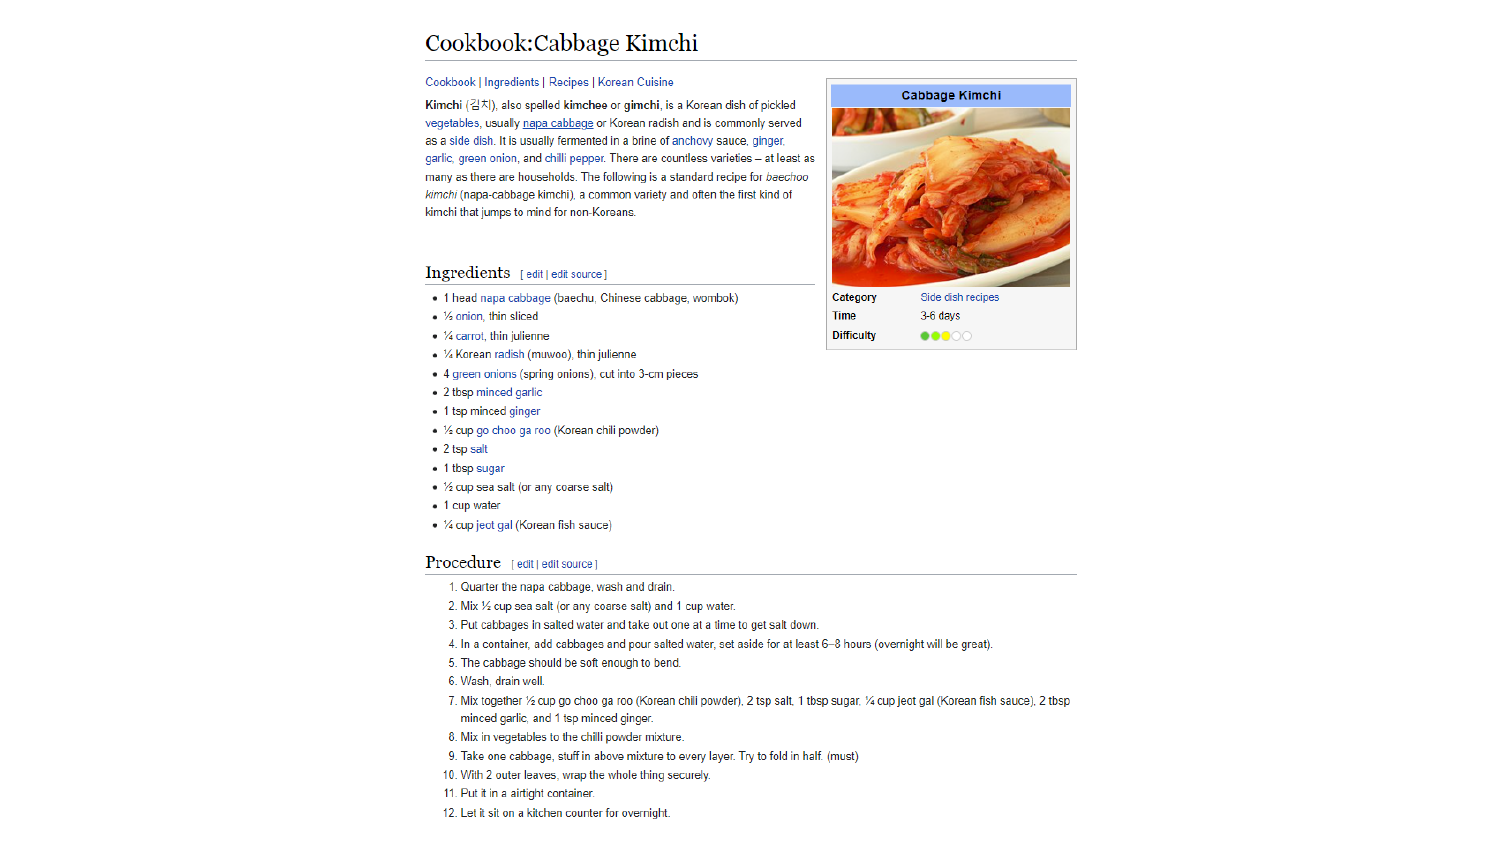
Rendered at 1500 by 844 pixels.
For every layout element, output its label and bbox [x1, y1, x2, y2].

picture [415, 24, 1085, 819]
